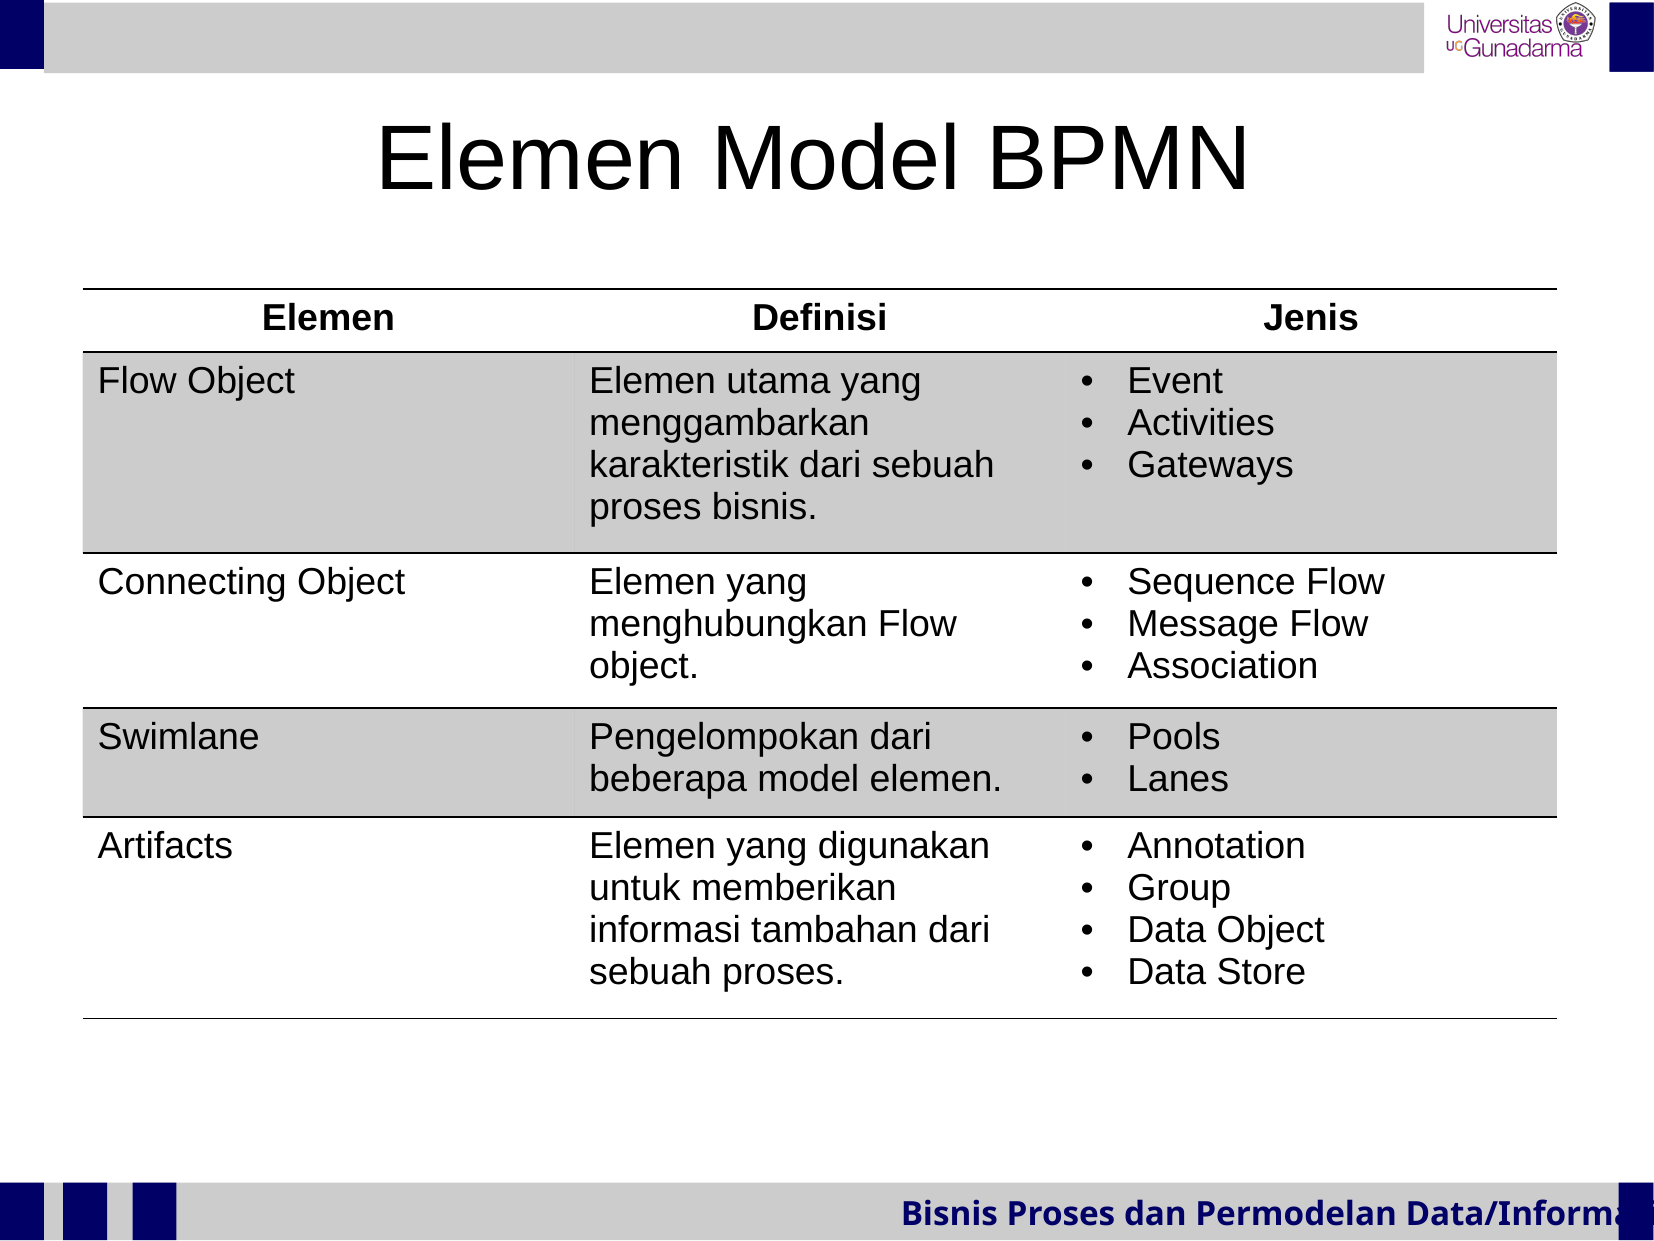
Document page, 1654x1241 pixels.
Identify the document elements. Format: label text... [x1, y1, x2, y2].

table_cell Sequence Flow Message Flow Association [1065, 554, 1557, 707]
table_header Elemen [83, 290, 574, 351]
table_cell Flow Object [83, 353, 574, 552]
table_cell Event Activities Gateways [1065, 353, 1557, 552]
table_cell Annotation Group Data Object Data Store [1065, 818, 1557, 1018]
table_header Definisi [574, 290, 1065, 351]
title Elemen Model BPMN [82, 49, 1571, 257]
table_cell Swimlane [83, 709, 574, 816]
table_cell Connecting Object [83, 554, 574, 707]
table_header Jenis [1065, 290, 1557, 351]
table_cell Pools Lanes [1065, 709, 1557, 816]
table_cell Elemen yang digunakan untuk memberikan informasi tambahan dari sebuah proses. [574, 818, 1065, 1018]
picture [1437, 2, 1610, 62]
table_cell Elemen utama yang menggambarkan karakteristik dari sebuah proses bisnis. [574, 353, 1065, 552]
table_cell Artifacts [83, 818, 574, 1018]
table_cell Pengelompokan dari beberapa model elemen. [574, 709, 1065, 816]
table_cell Elemen yang menghubungkan Flow object. [574, 554, 1065, 707]
